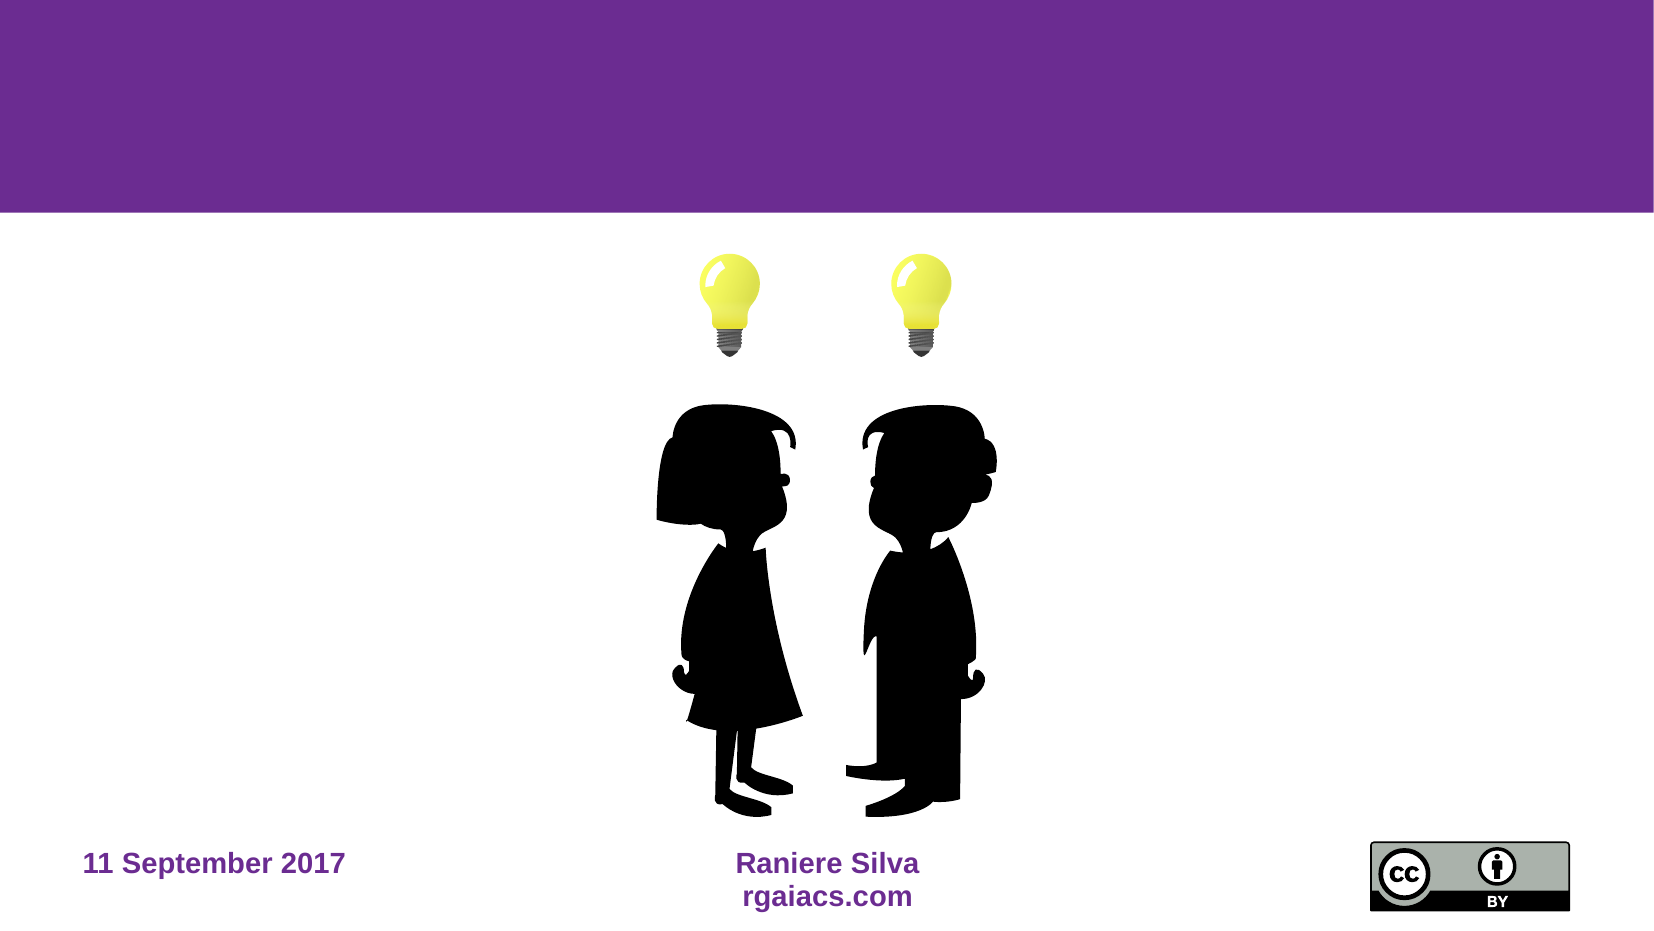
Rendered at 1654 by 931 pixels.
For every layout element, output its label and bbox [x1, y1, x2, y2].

picture [413, 217, 1241, 839]
